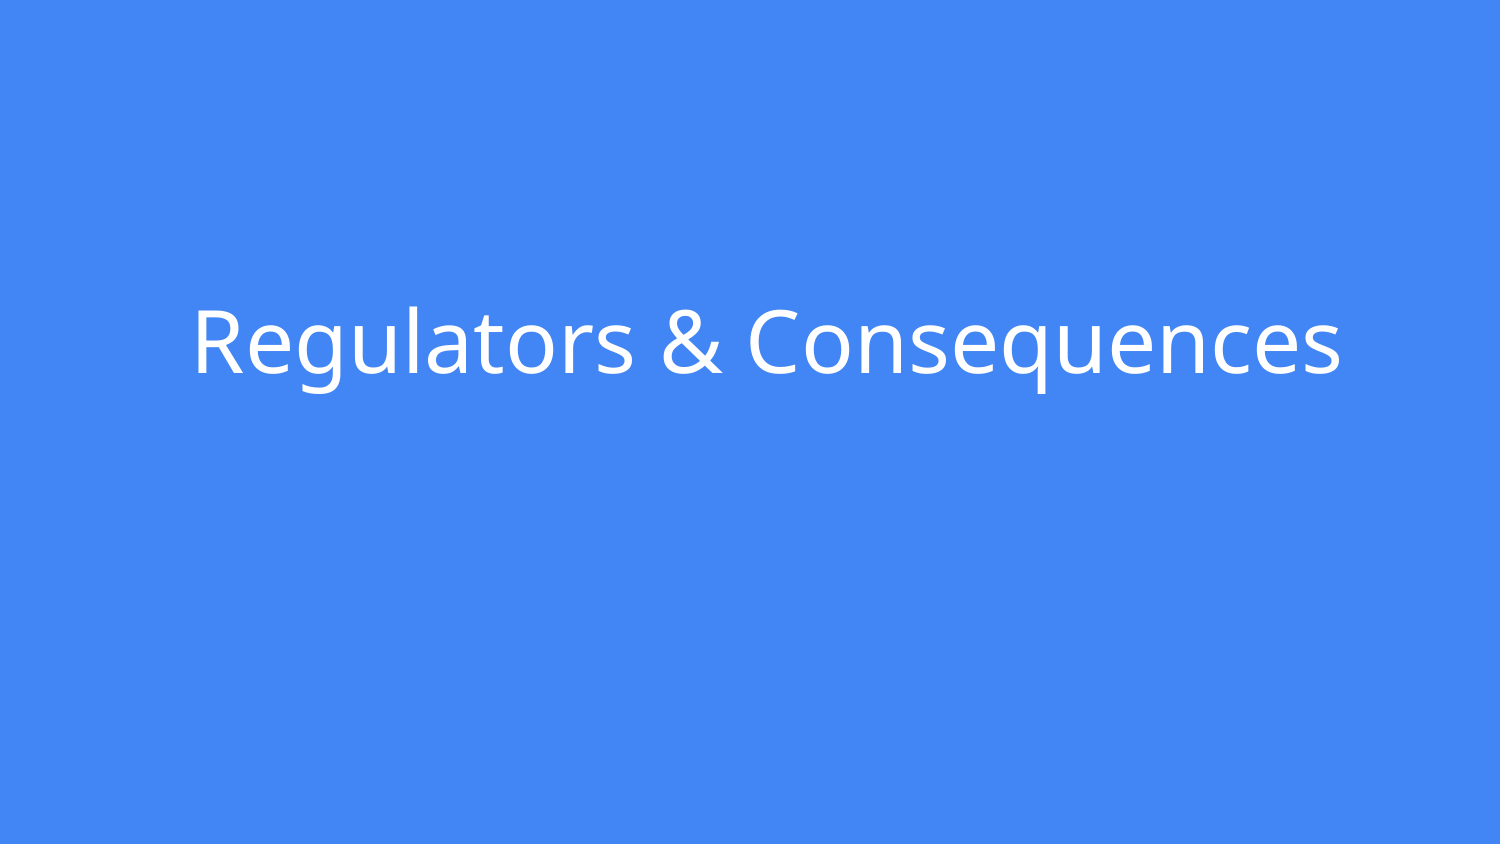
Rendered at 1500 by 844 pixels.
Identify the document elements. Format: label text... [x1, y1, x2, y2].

title Regulators & Consequences [175, 255, 1424, 422]
